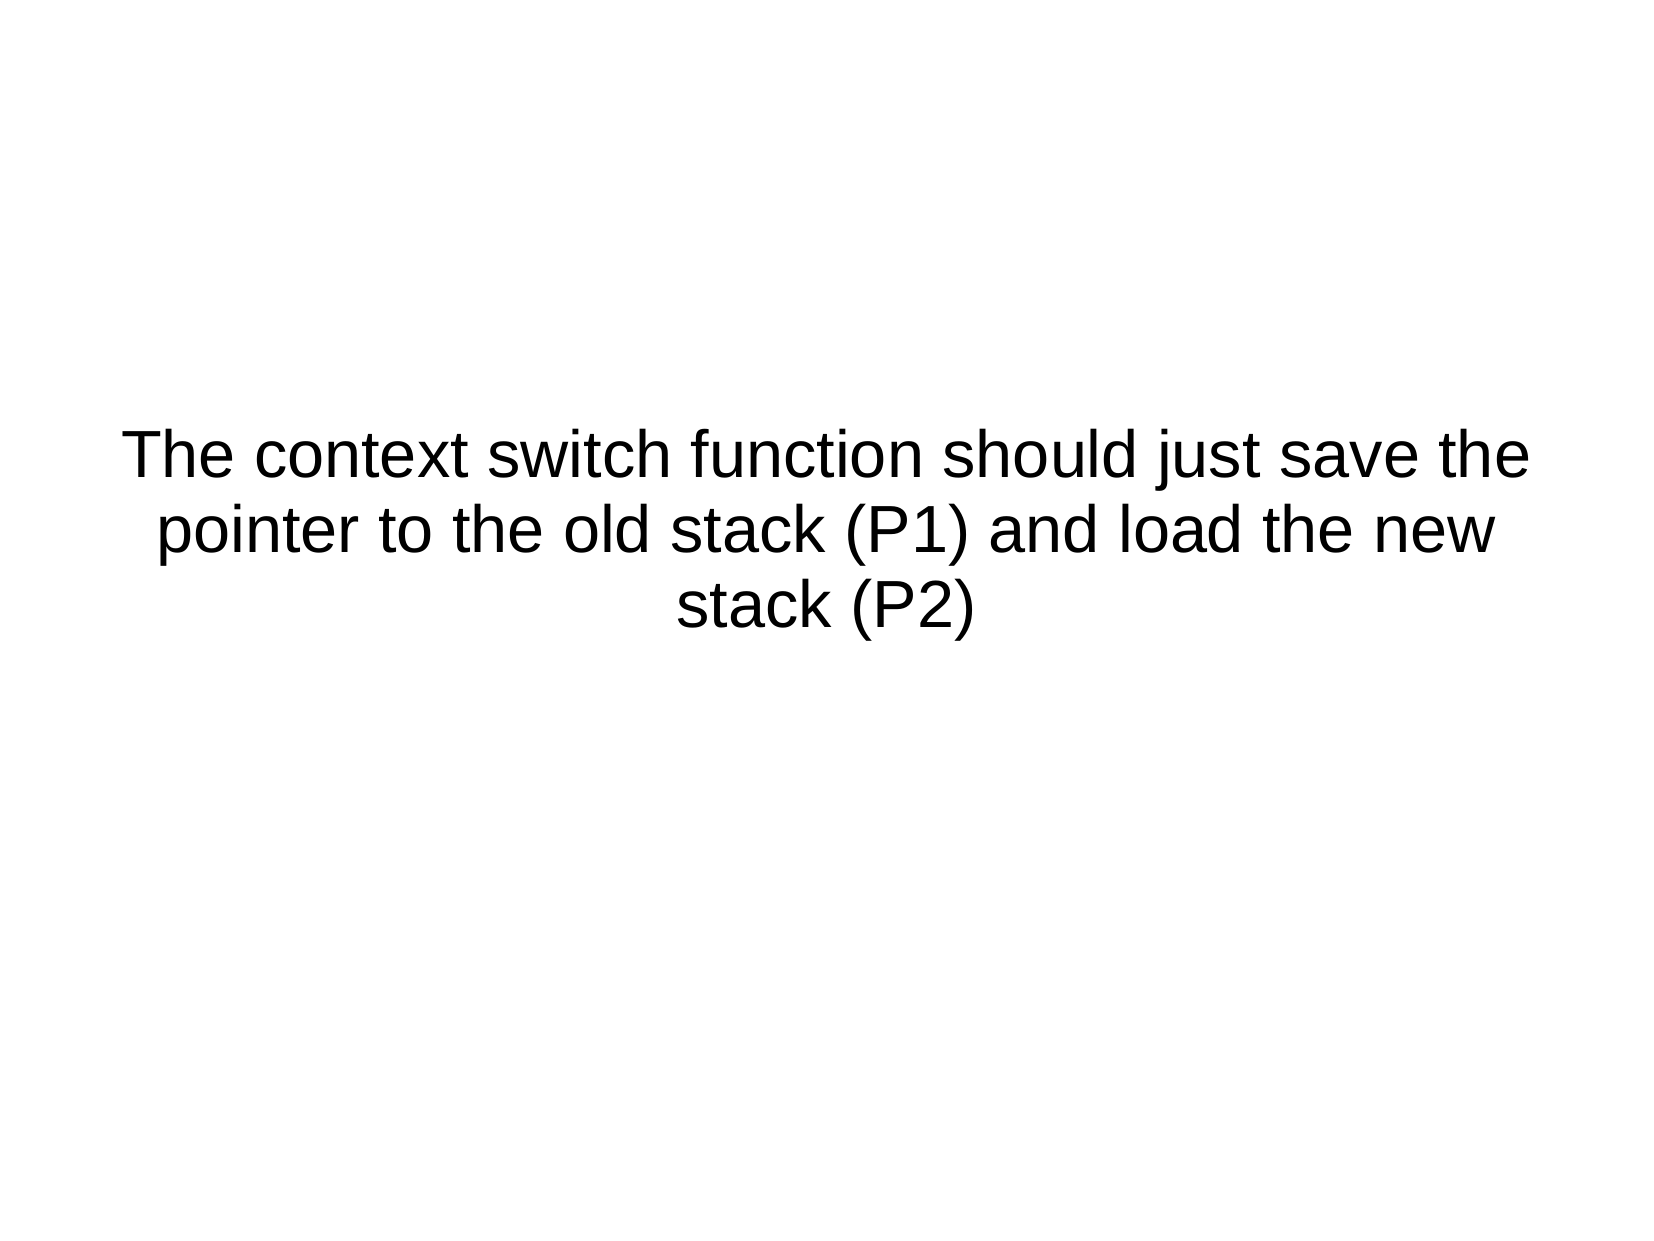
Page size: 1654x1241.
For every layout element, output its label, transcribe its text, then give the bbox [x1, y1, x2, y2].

subtitle The context switch function should just save the pointer to the old stack (P1) and load the new stack (P2) [82, 49, 1571, 1010]
